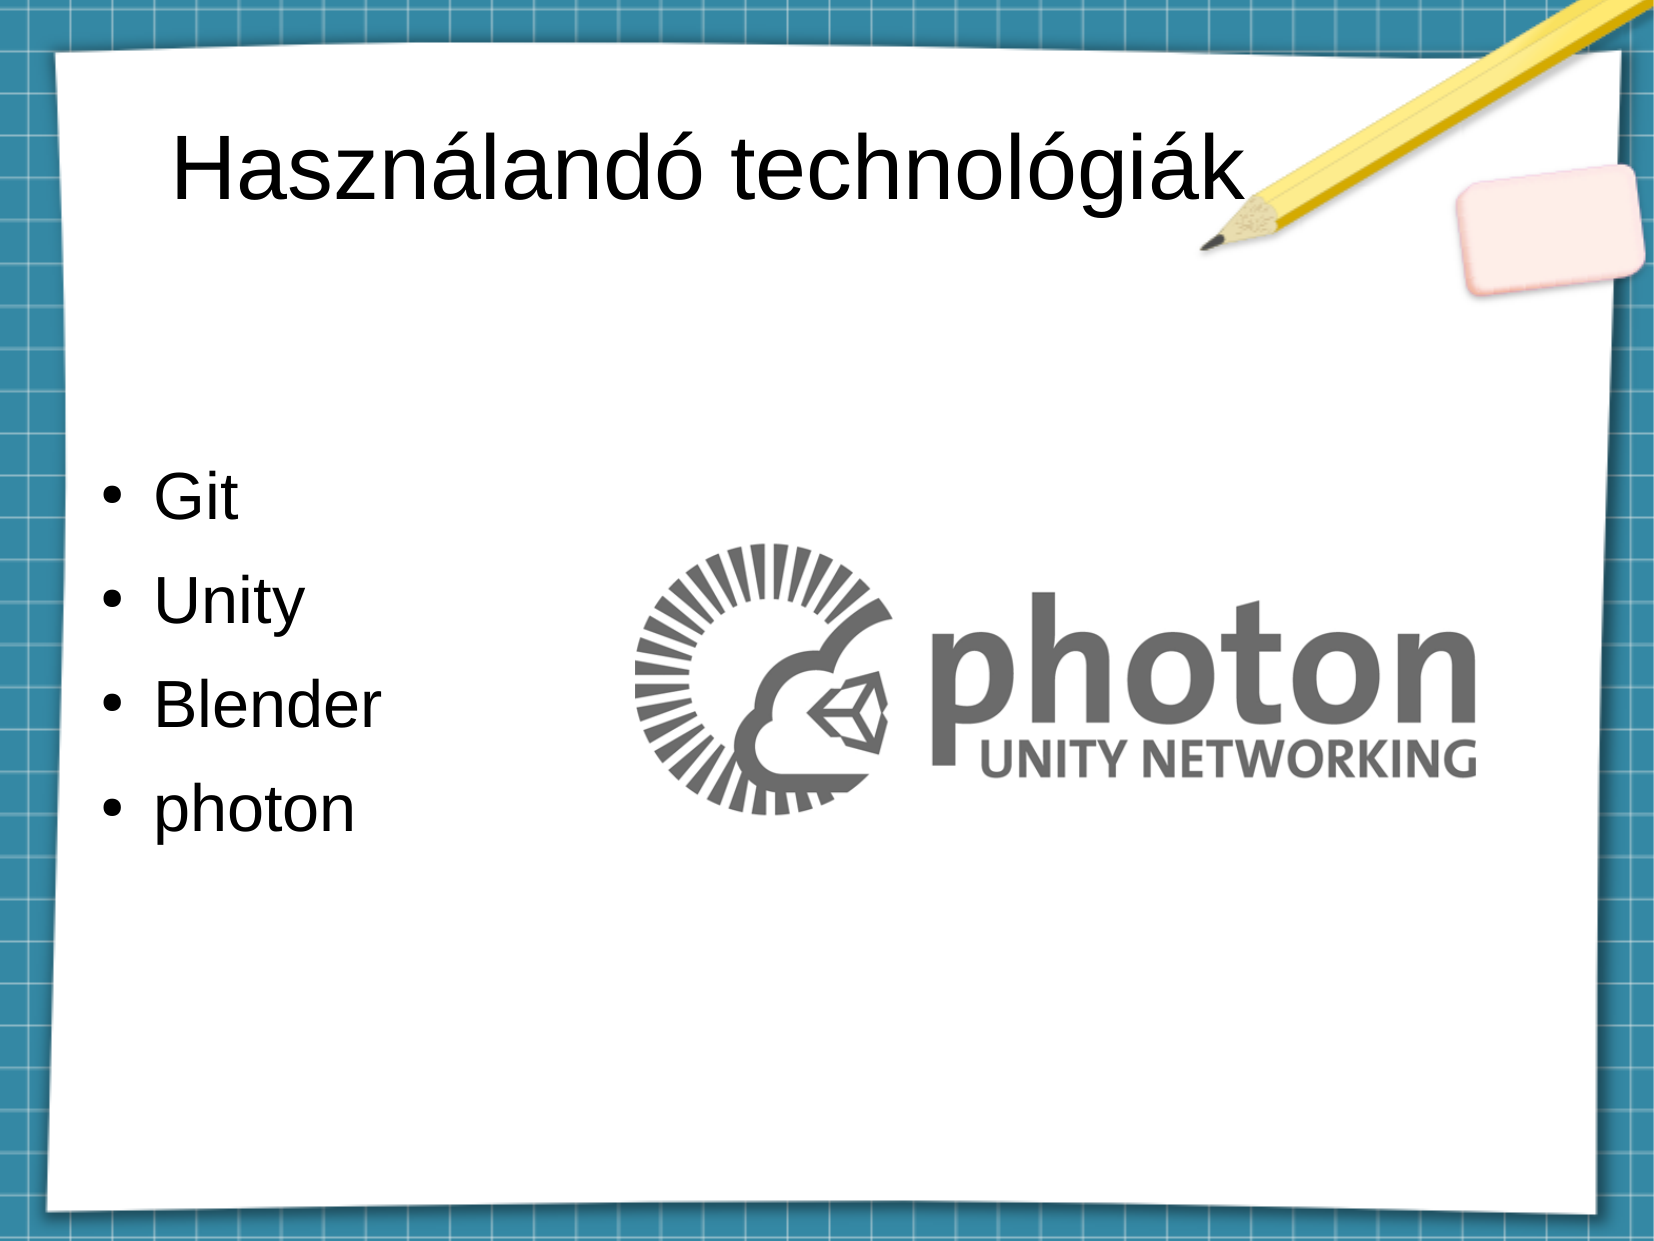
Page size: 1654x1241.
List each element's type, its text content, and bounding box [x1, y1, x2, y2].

list Git Unity Blender photon [82, 354, 1571, 1074]
title Használandó technológiák [0, 64, 1453, 272]
picture [0, 0, 1654, 1241]
